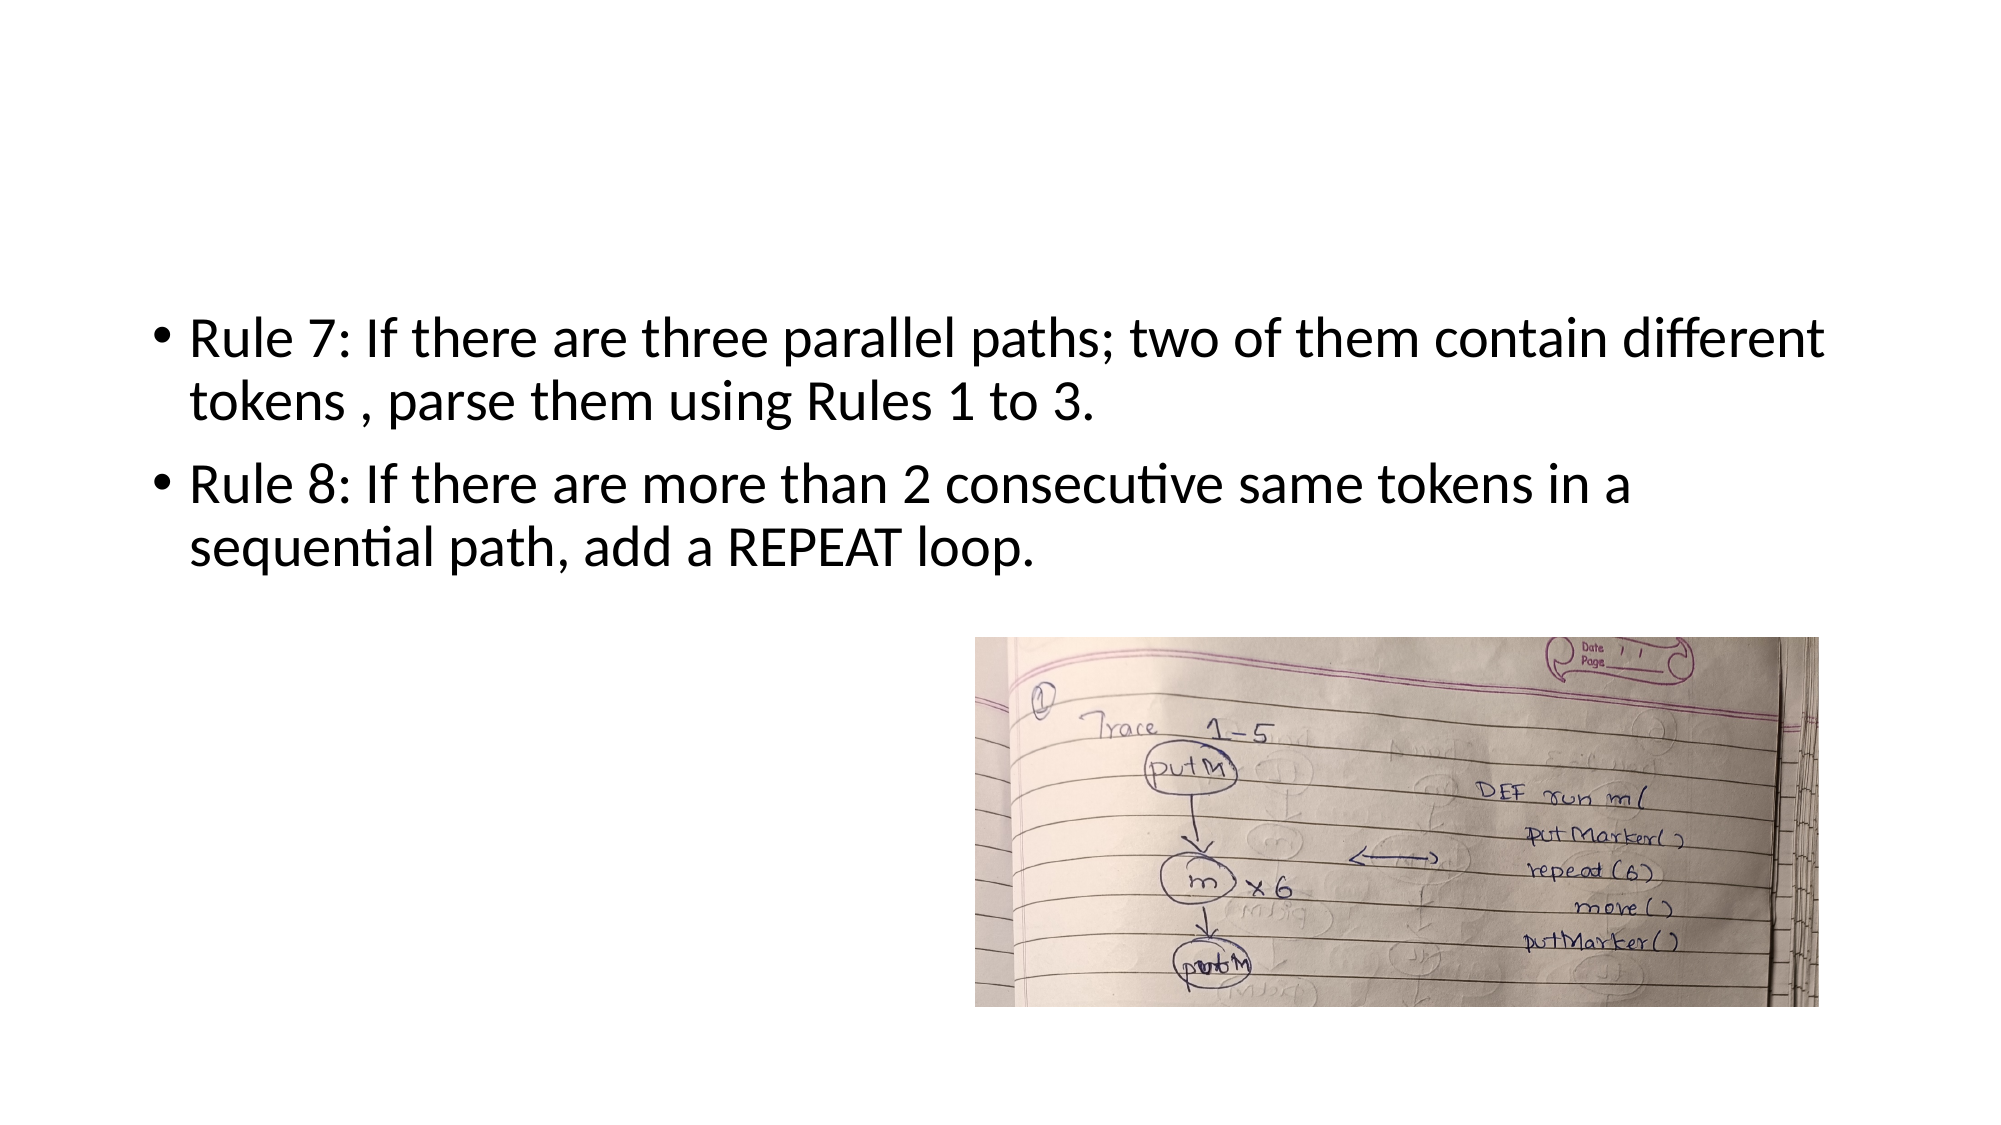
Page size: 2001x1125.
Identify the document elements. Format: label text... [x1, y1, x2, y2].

picture [975, 637, 1819, 1007]
list Rule 7: If there are three parallel paths; two of them contain different tokens , parse them using Rules 1 to 3. Rule 8: If there are more than 2 consecutive same tokens in a sequential path, add a REPEAT loop. [137, 299, 1863, 934]
